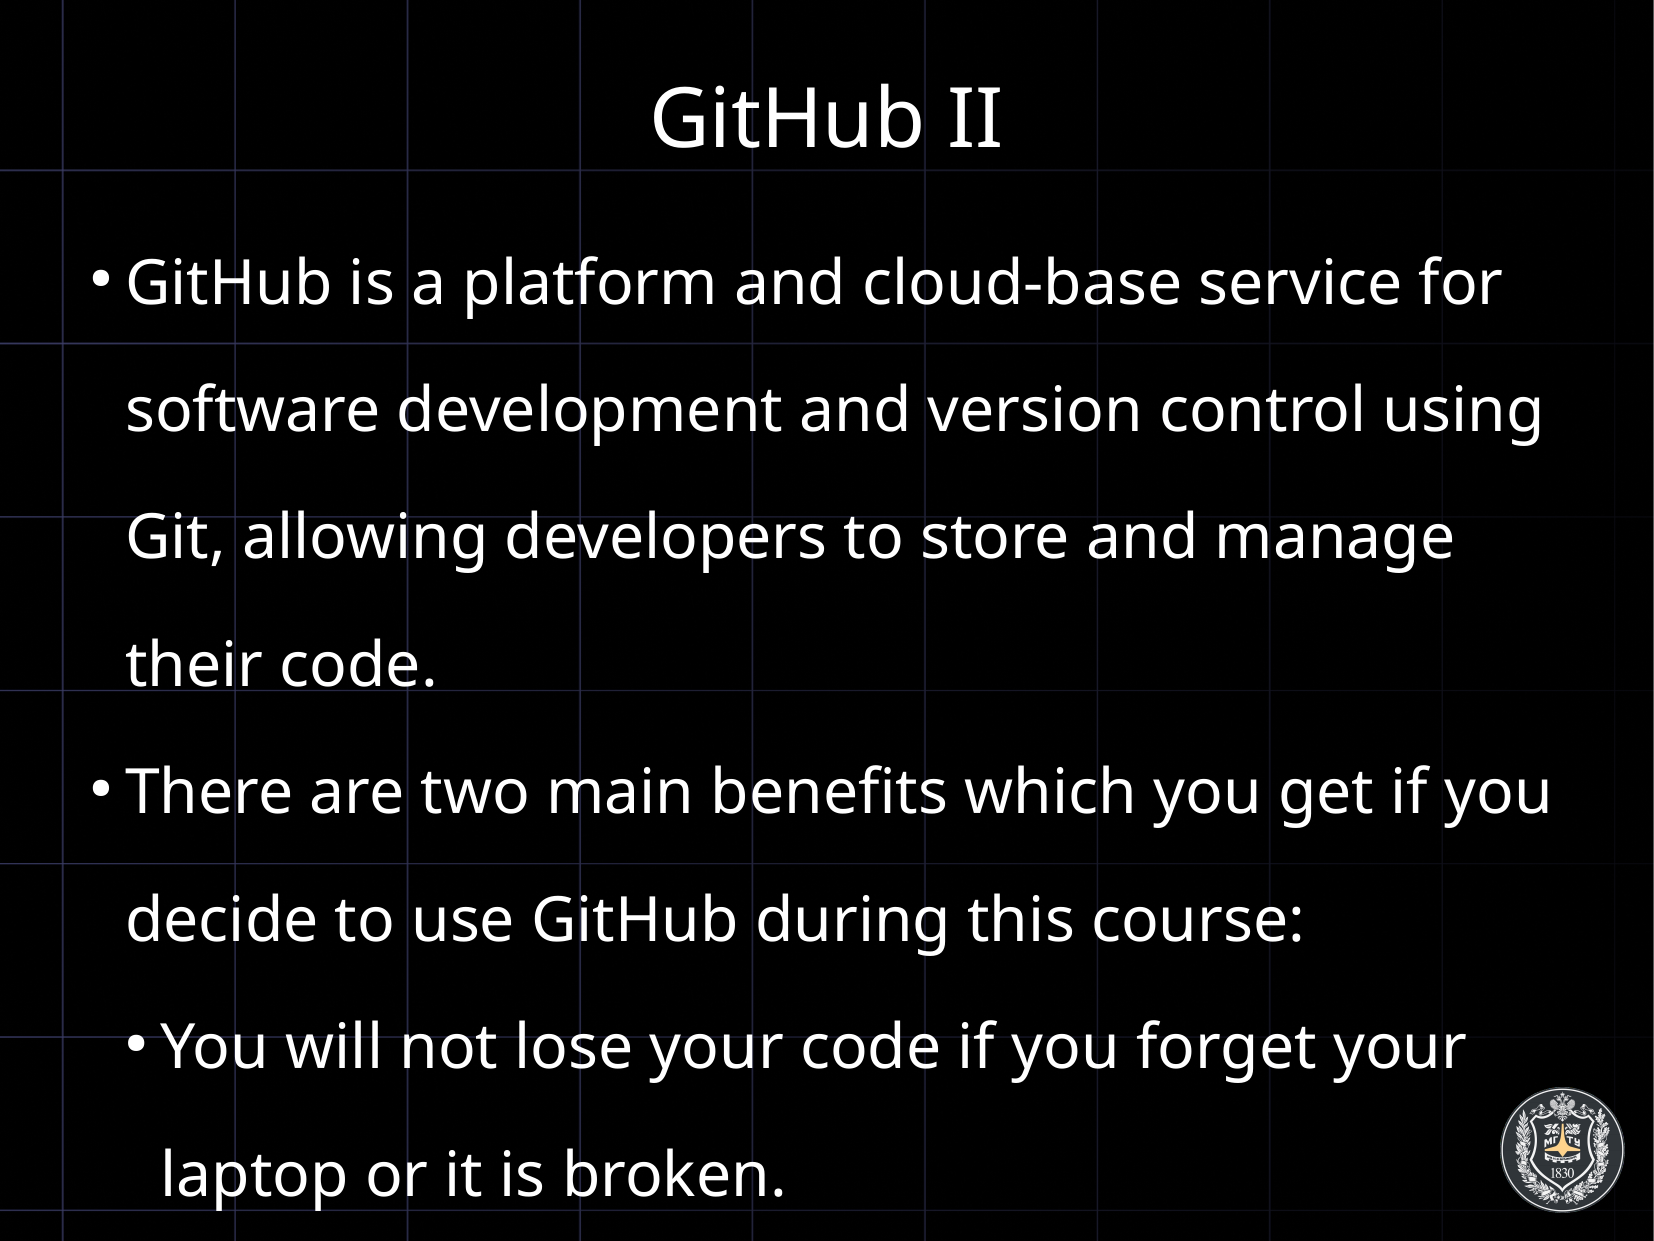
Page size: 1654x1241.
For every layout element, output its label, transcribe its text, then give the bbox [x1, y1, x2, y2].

title GitHub II [82, 37, 1571, 187]
picture [0, 0, 1654, 1241]
text_box GitHub is a platform and cloud-base service for software development and version control using Git, allowing developers to store and manage their code. There are two main benefits which you get if you decide to use GitHub during this course: You will not lose your code if you forget your laptop or it is broken. GitHub is like an Instagram, but for programmers (helpful for getting a job). [75, 187, 1576, 1051]
